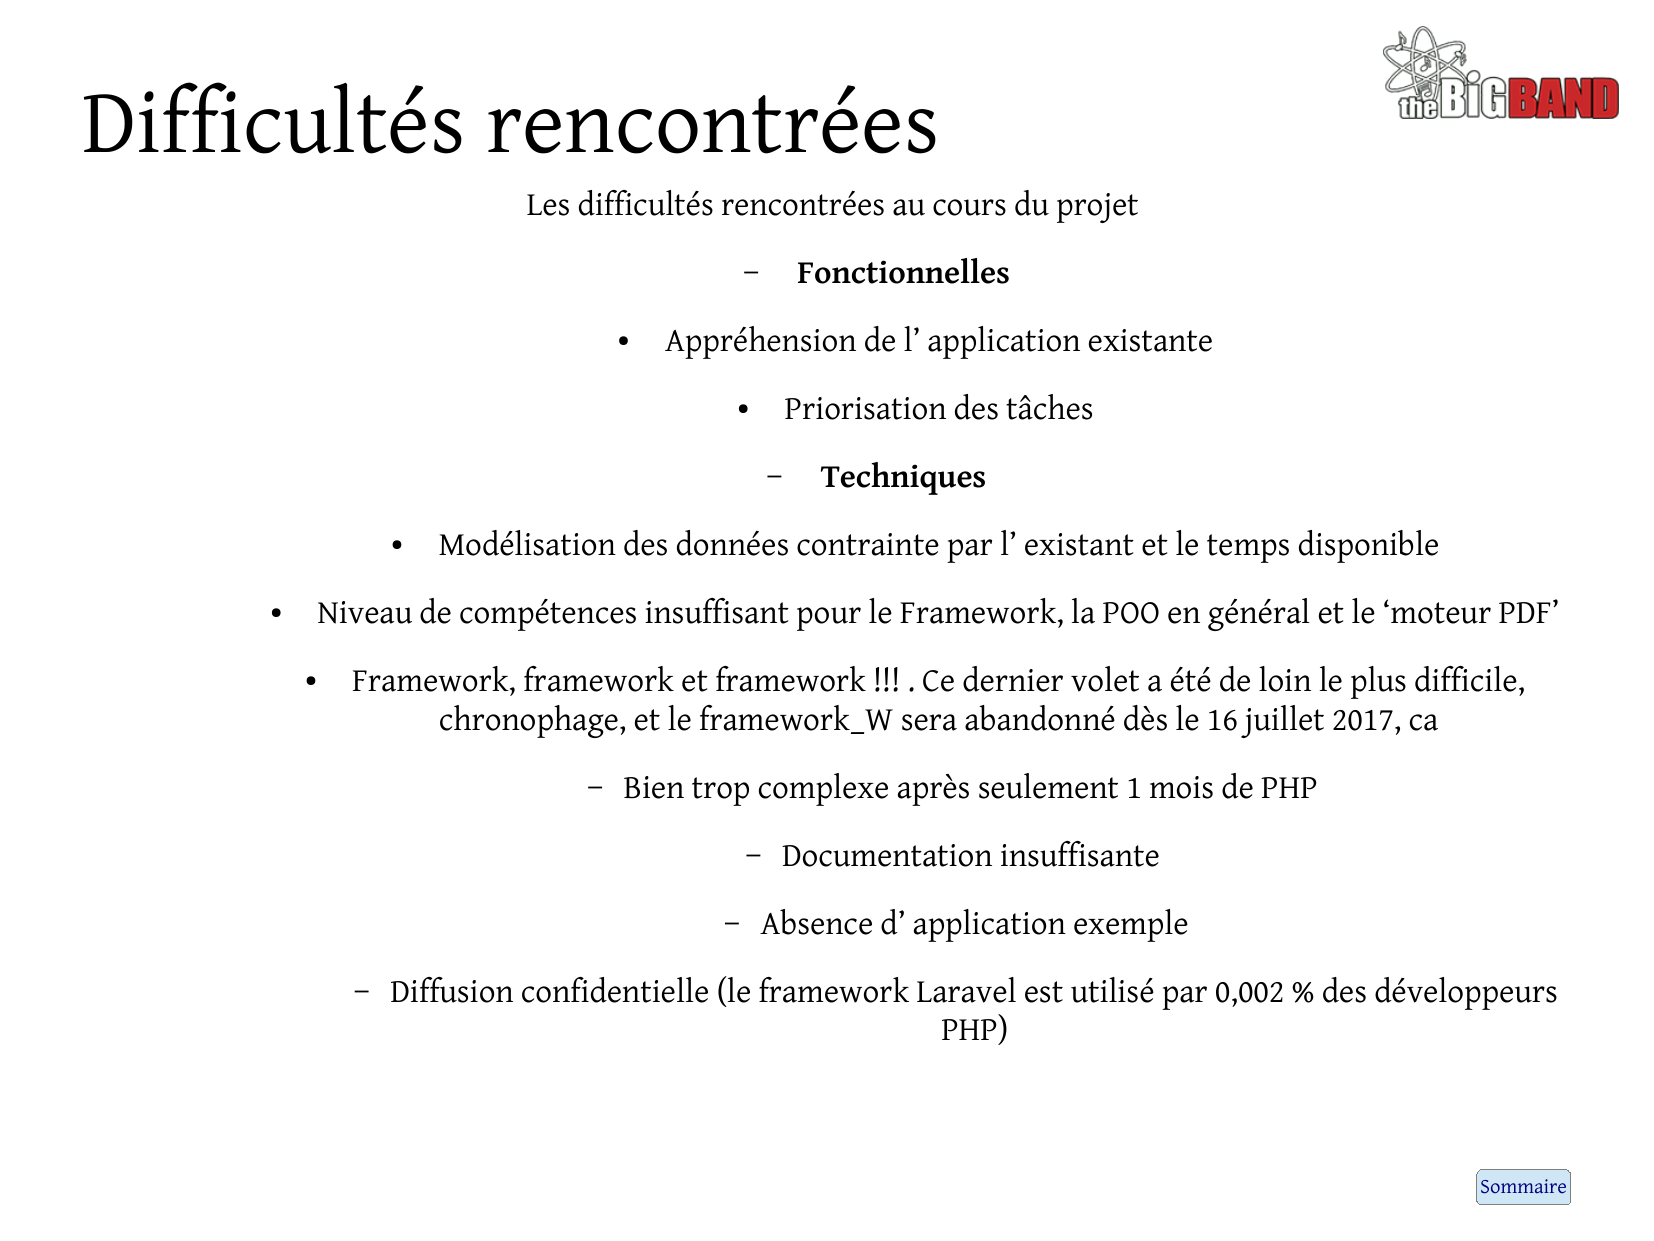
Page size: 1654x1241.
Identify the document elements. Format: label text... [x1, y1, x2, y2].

text_box Les difficultés rencontrées au cours du projet Fonctionnelles Appréhension de l’ application existante Priorisation des tâches Techniques Modélisation des données contrainte par l’ existant et le temps disponible Niveau de compétences insuffisant pour le Framework, la POO en général et le ‘moteur PDF’ Framework, framework et framework !!! . Ce dernier volet a été de loin le plus difficile, chronophage, et le framework_W sera abandonné dès le 16 juillet 2017, ca Bien trop complexe après seulement 1 mois de PHP Documentation insuffisante Absence d’ application exemple Diffusion confidentielle (le framework Laravel est utilisé par 0,002 % des développeurs PHP) [88, 92, 1578, 1126]
picture [1383, 26, 1619, 119]
text_box Sommaire [1476, 1169, 1571, 1205]
title Difficultés rencontrées [82, 49, 1383, 201]
